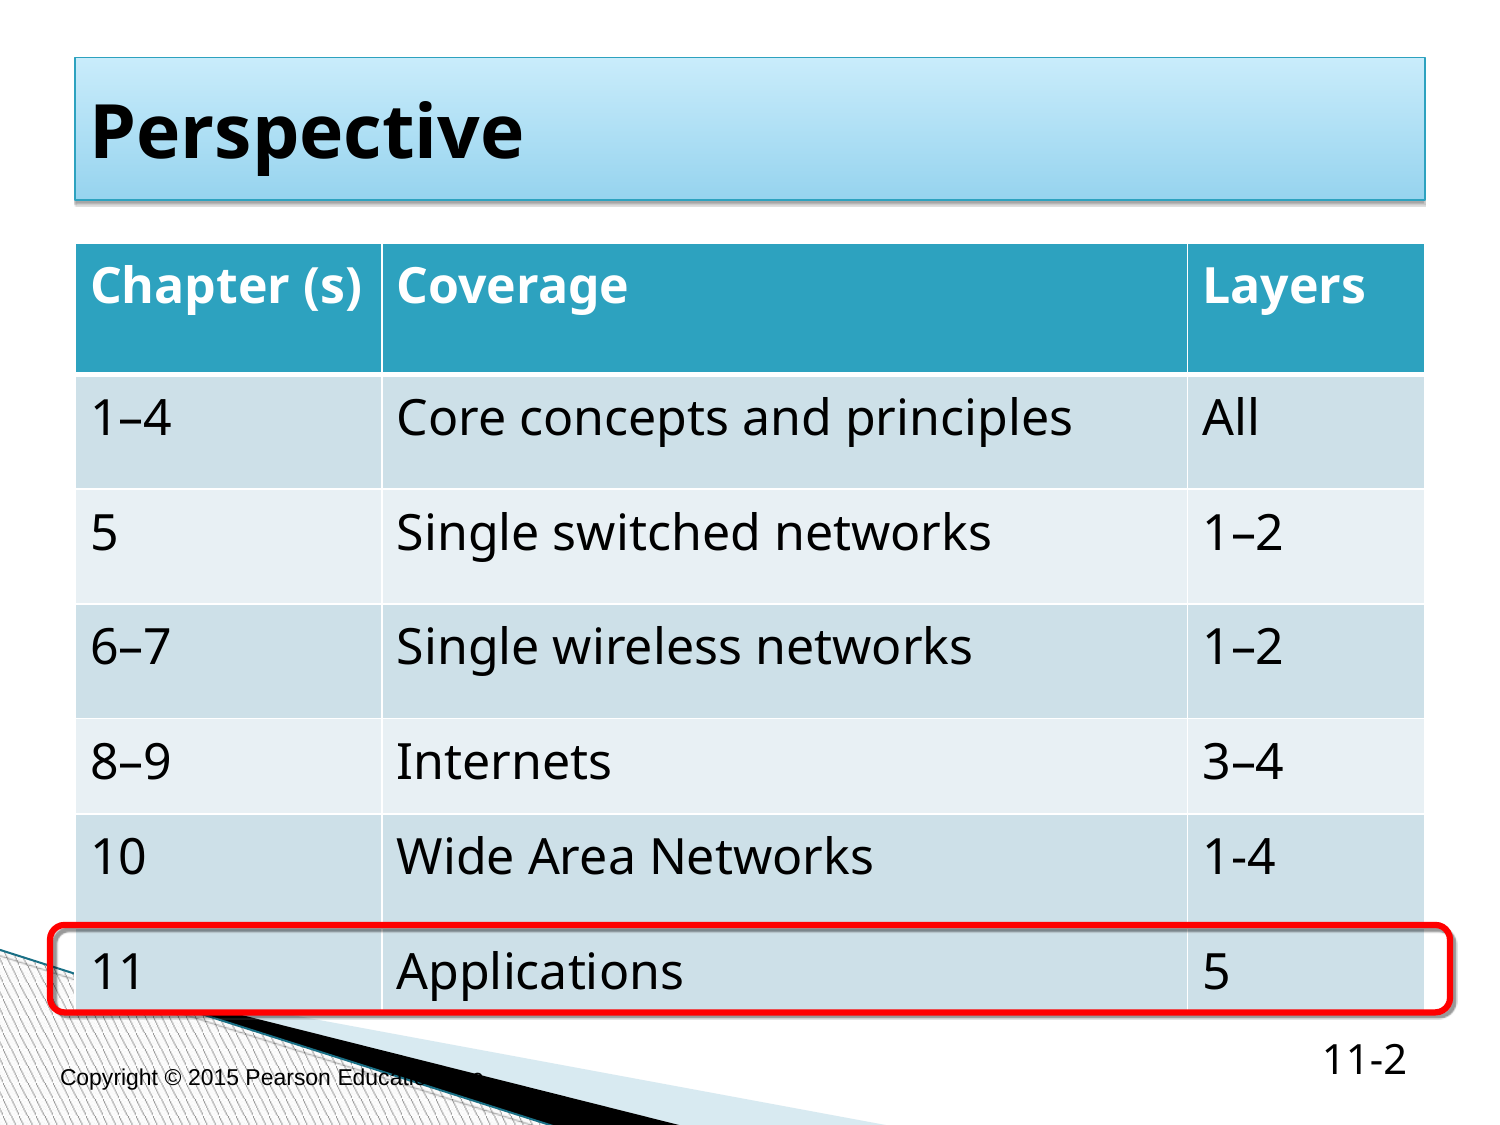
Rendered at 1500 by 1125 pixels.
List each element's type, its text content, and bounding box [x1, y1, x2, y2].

table_cell 8–9 [76, 719, 381, 813]
picture [0, 952, 543, 1125]
table_cell 1–2 [1188, 605, 1424, 718]
picture [58, 970, 74, 1009]
table_cell 3–4 [1188, 719, 1424, 813]
picture [54, 973, 58, 1006]
table_cell 1–4 [76, 377, 381, 488]
slide_number 11-<number> [1287, 1037, 1423, 1098]
table_cell 11 [76, 934, 381, 1009]
table_cell 5 [76, 490, 381, 603]
table_header Coverage [383, 244, 1187, 372]
table_cell 1-4 [1188, 815, 1424, 921]
table_cell 6–7 [76, 605, 381, 718]
table_cell Single wireless networks [383, 605, 1187, 718]
table_header Chapter (s) [76, 244, 381, 372]
table_header Layers [1188, 244, 1424, 372]
table_cell Wide Area Networks [383, 815, 1187, 921]
table_cell All [1188, 377, 1424, 488]
table_cell 10 [76, 815, 381, 921]
table_cell 1–2 [1188, 490, 1424, 603]
footer Copyright © 2015 Pearson Education, Inc. [37, 1050, 513, 1098]
title Perspective [75, 57, 1425, 200]
table_cell Single switched networks [383, 490, 1187, 603]
table_cell Core concepts and principles [383, 377, 1187, 488]
table_cell Internets [383, 719, 1187, 813]
table_cell Applications [383, 934, 1187, 1009]
table_cell 5 [1188, 934, 1424, 1009]
